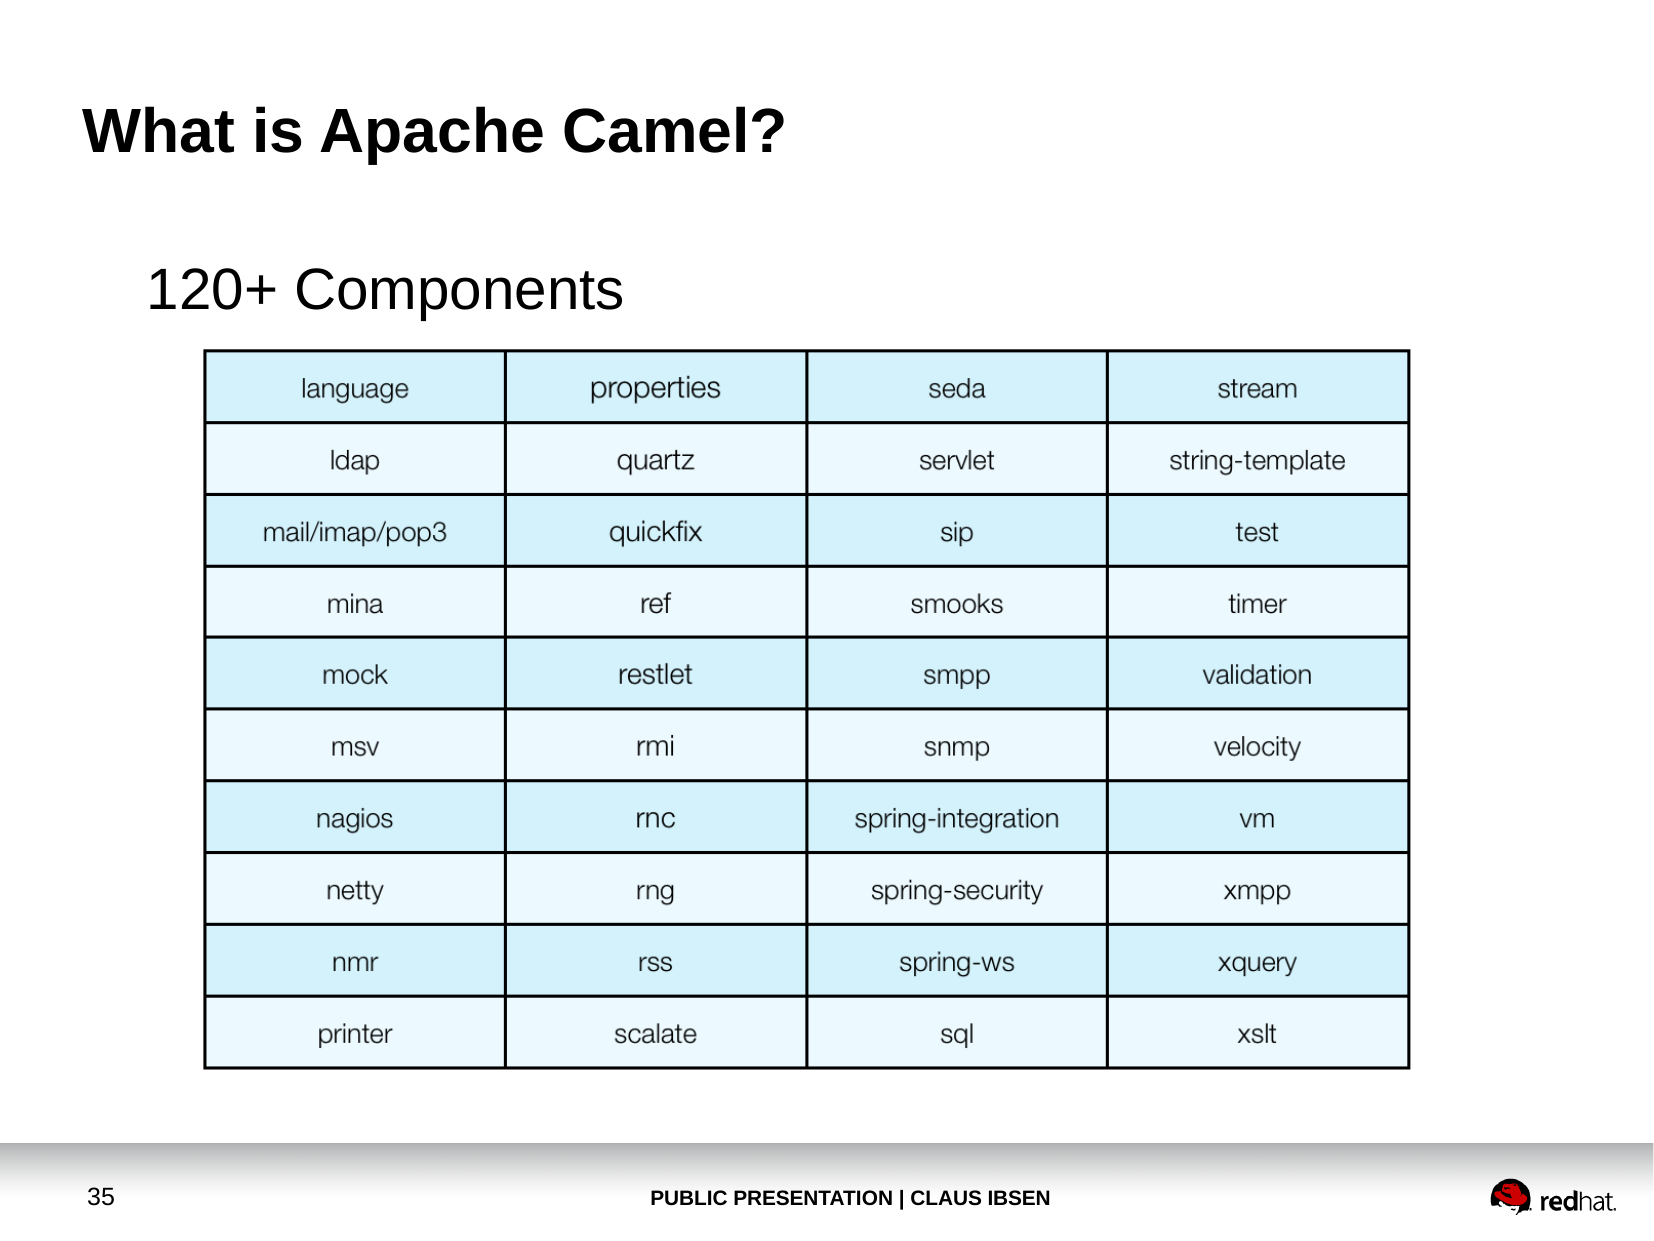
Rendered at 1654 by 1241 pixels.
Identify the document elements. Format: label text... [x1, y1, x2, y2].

picture [187, 337, 1434, 1088]
title What is Apache Camel? [82, 37, 1571, 226]
list 120+ Components [86, 256, 1576, 1051]
picture [0, 1143, 1654, 1241]
